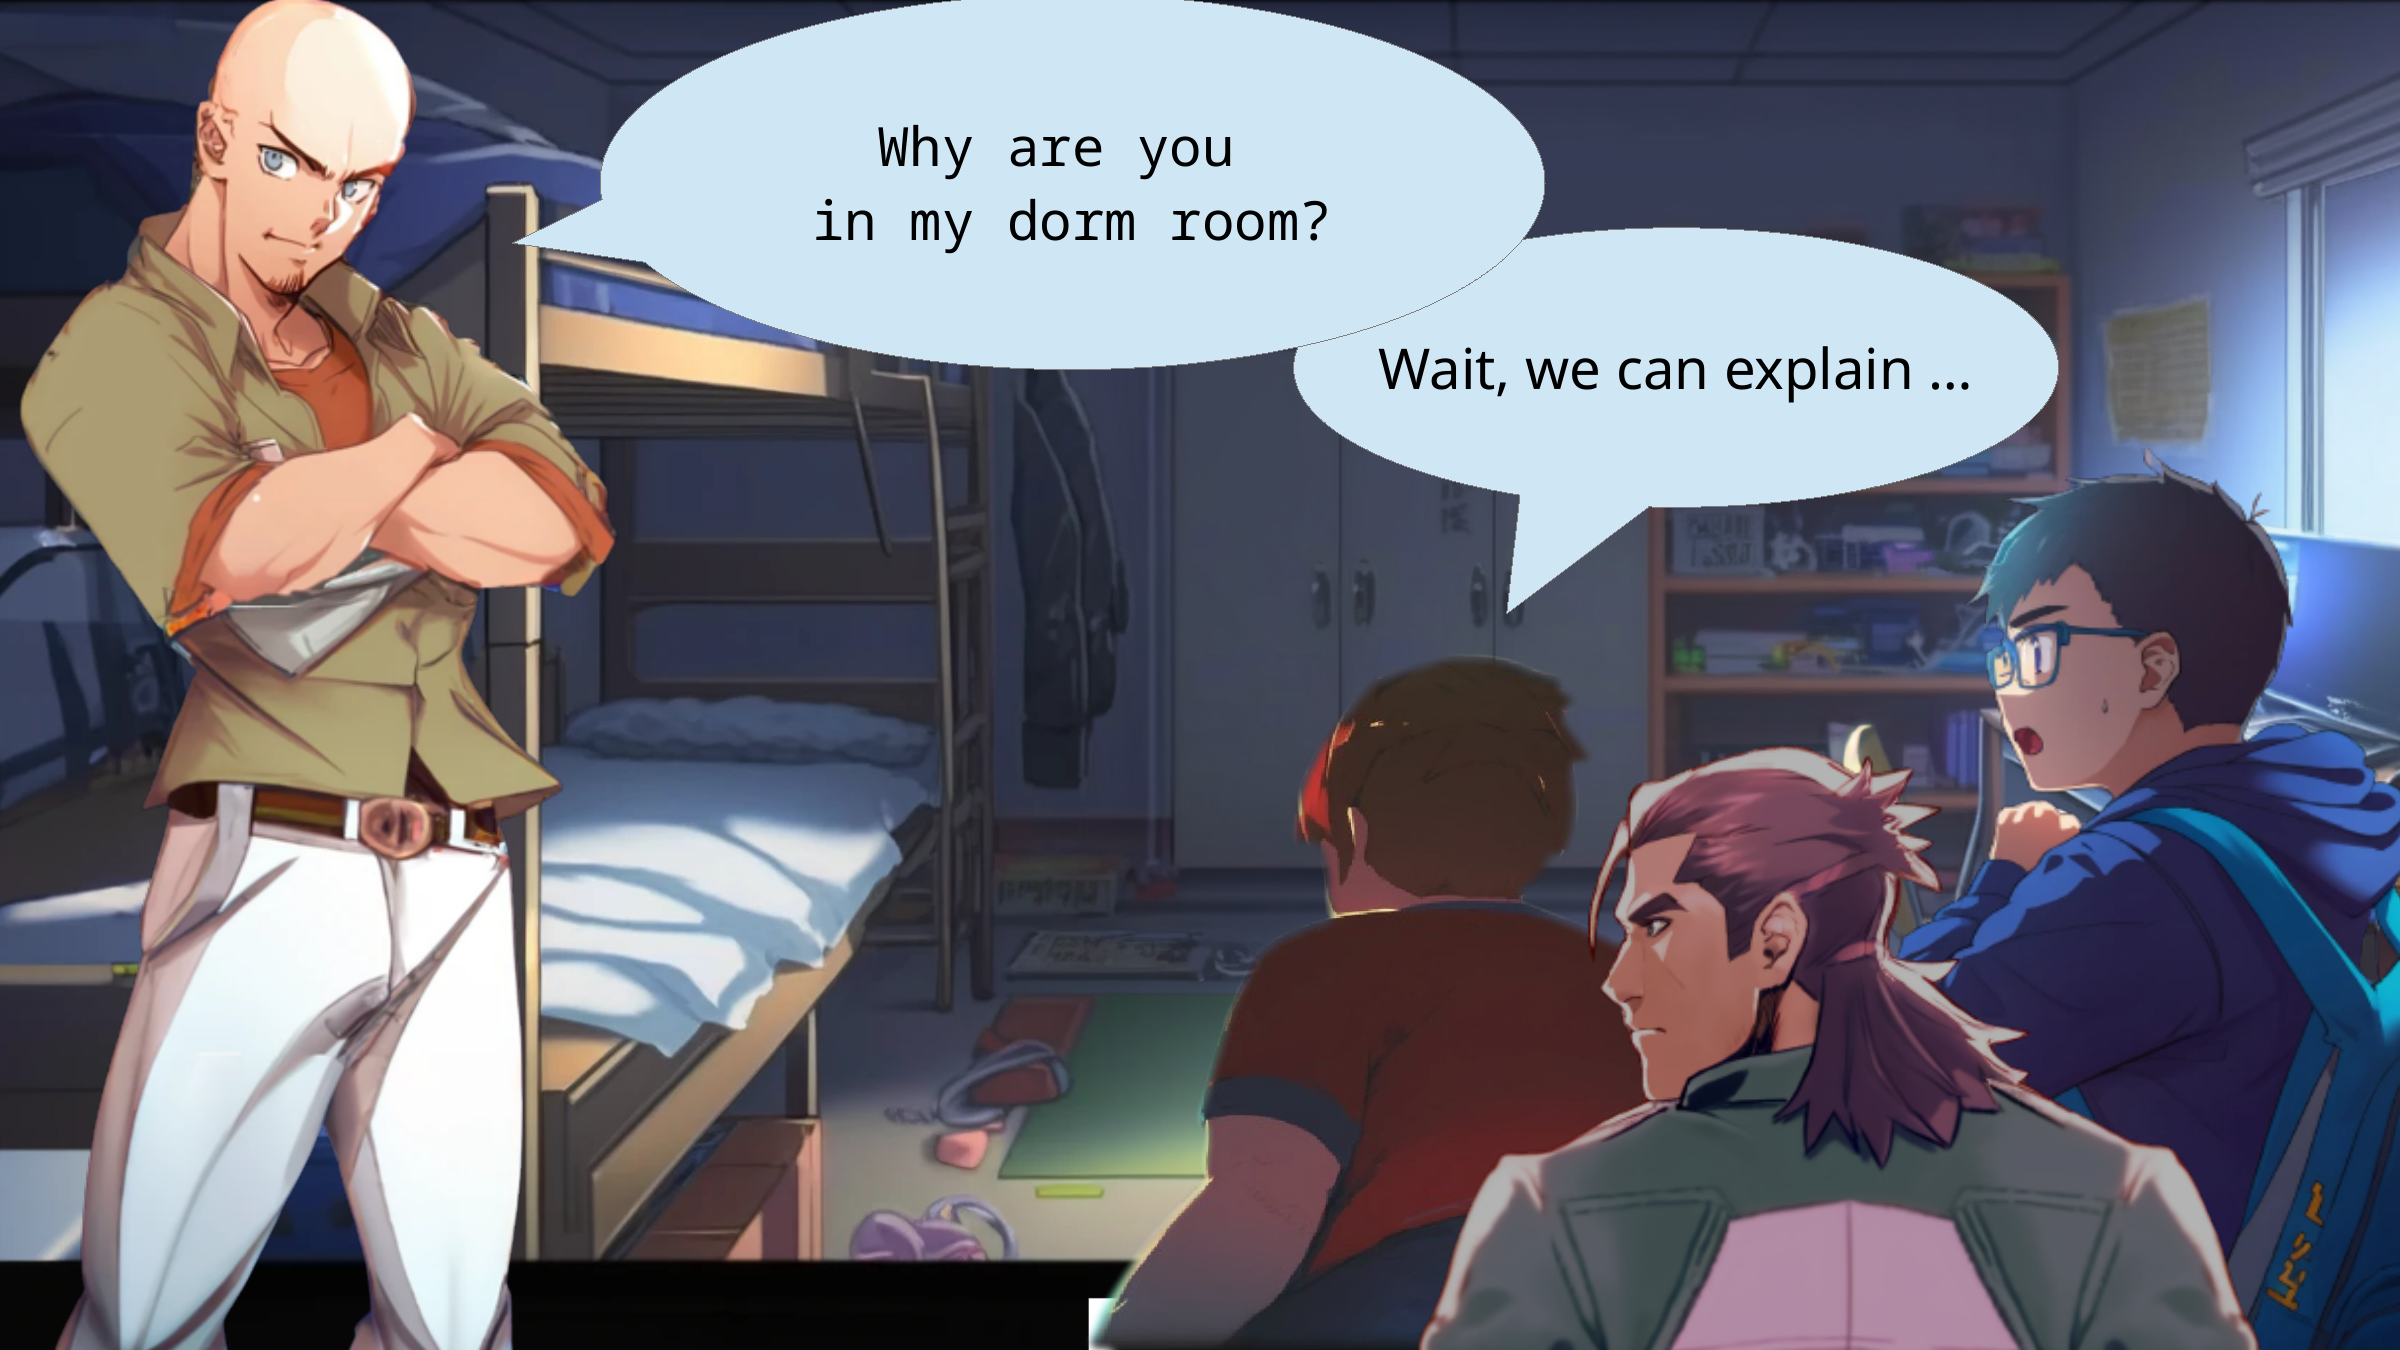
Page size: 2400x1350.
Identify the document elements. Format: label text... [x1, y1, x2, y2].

text_box Wait, we can explain … [1293, 227, 2059, 614]
text_box Why are you in my dorm room? [512, 0, 1546, 370]
picture [0, 0, 2400, 1350]
